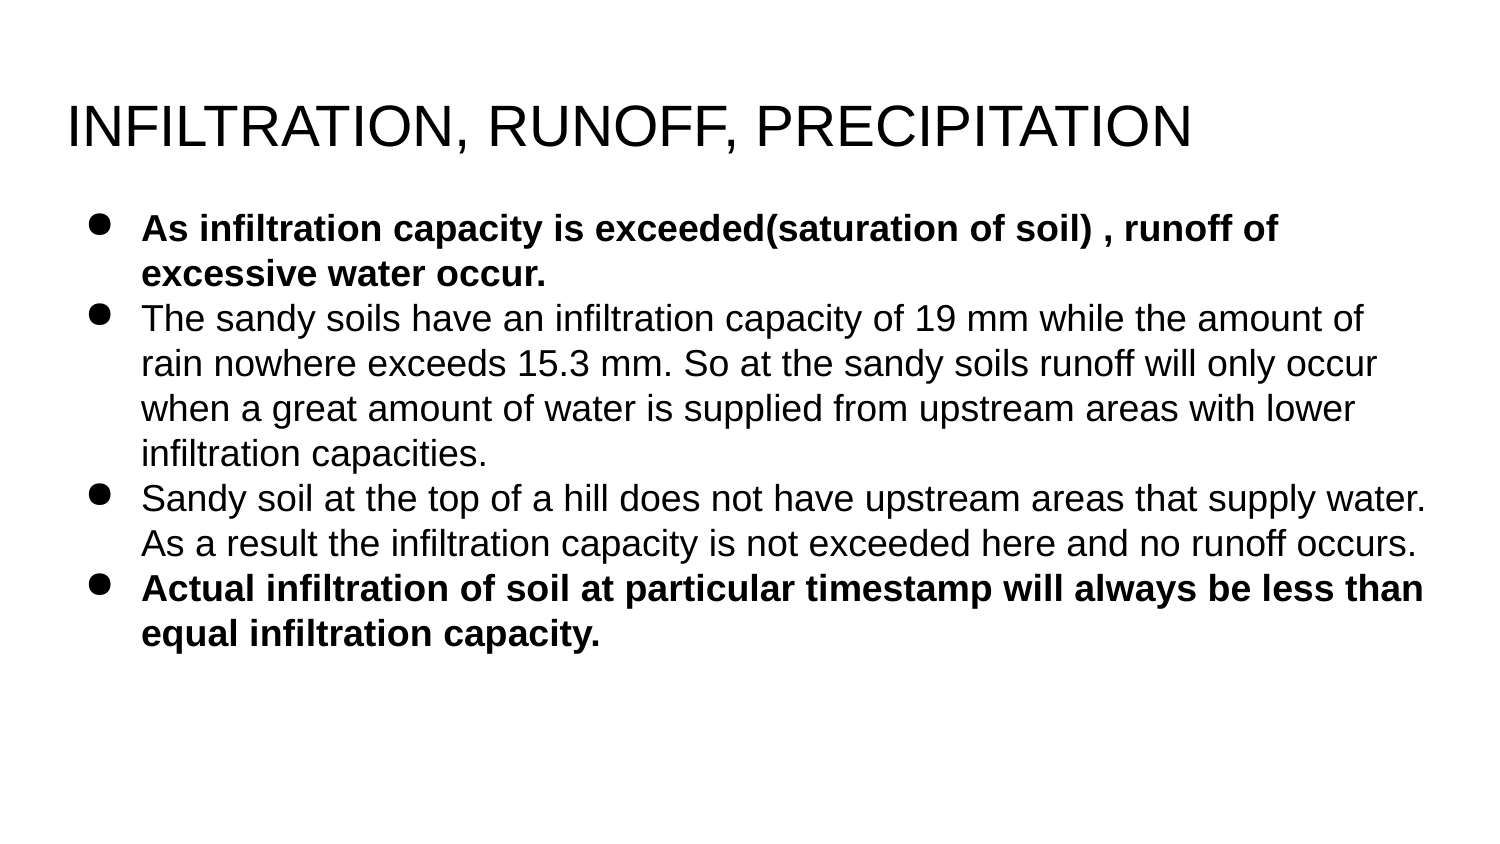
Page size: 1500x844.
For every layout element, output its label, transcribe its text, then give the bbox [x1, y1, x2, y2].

list As infiltration capacity is exceeded(saturation of soil) , runoff of excessive water occur. The sandy soils have an infiltration capacity of 19 mm while the amount of rain nowhere exceeds 15.3 mm. So at the sandy soils runoff will only occur when a great amount of water is supplied from upstream areas with lower infiltration capacities. Sandy soil at the top of a hill does not have upstream areas that supply water. As a result the infiltration capacity is not exceeded here and no runoff occurs. Actual infiltration of soil at particular timestamp will always be less than equal infiltration capacity. [51, 189, 1449, 797]
title INFILTRATION, RUNOFF, PRECIPITATION [51, 72, 1449, 167]
